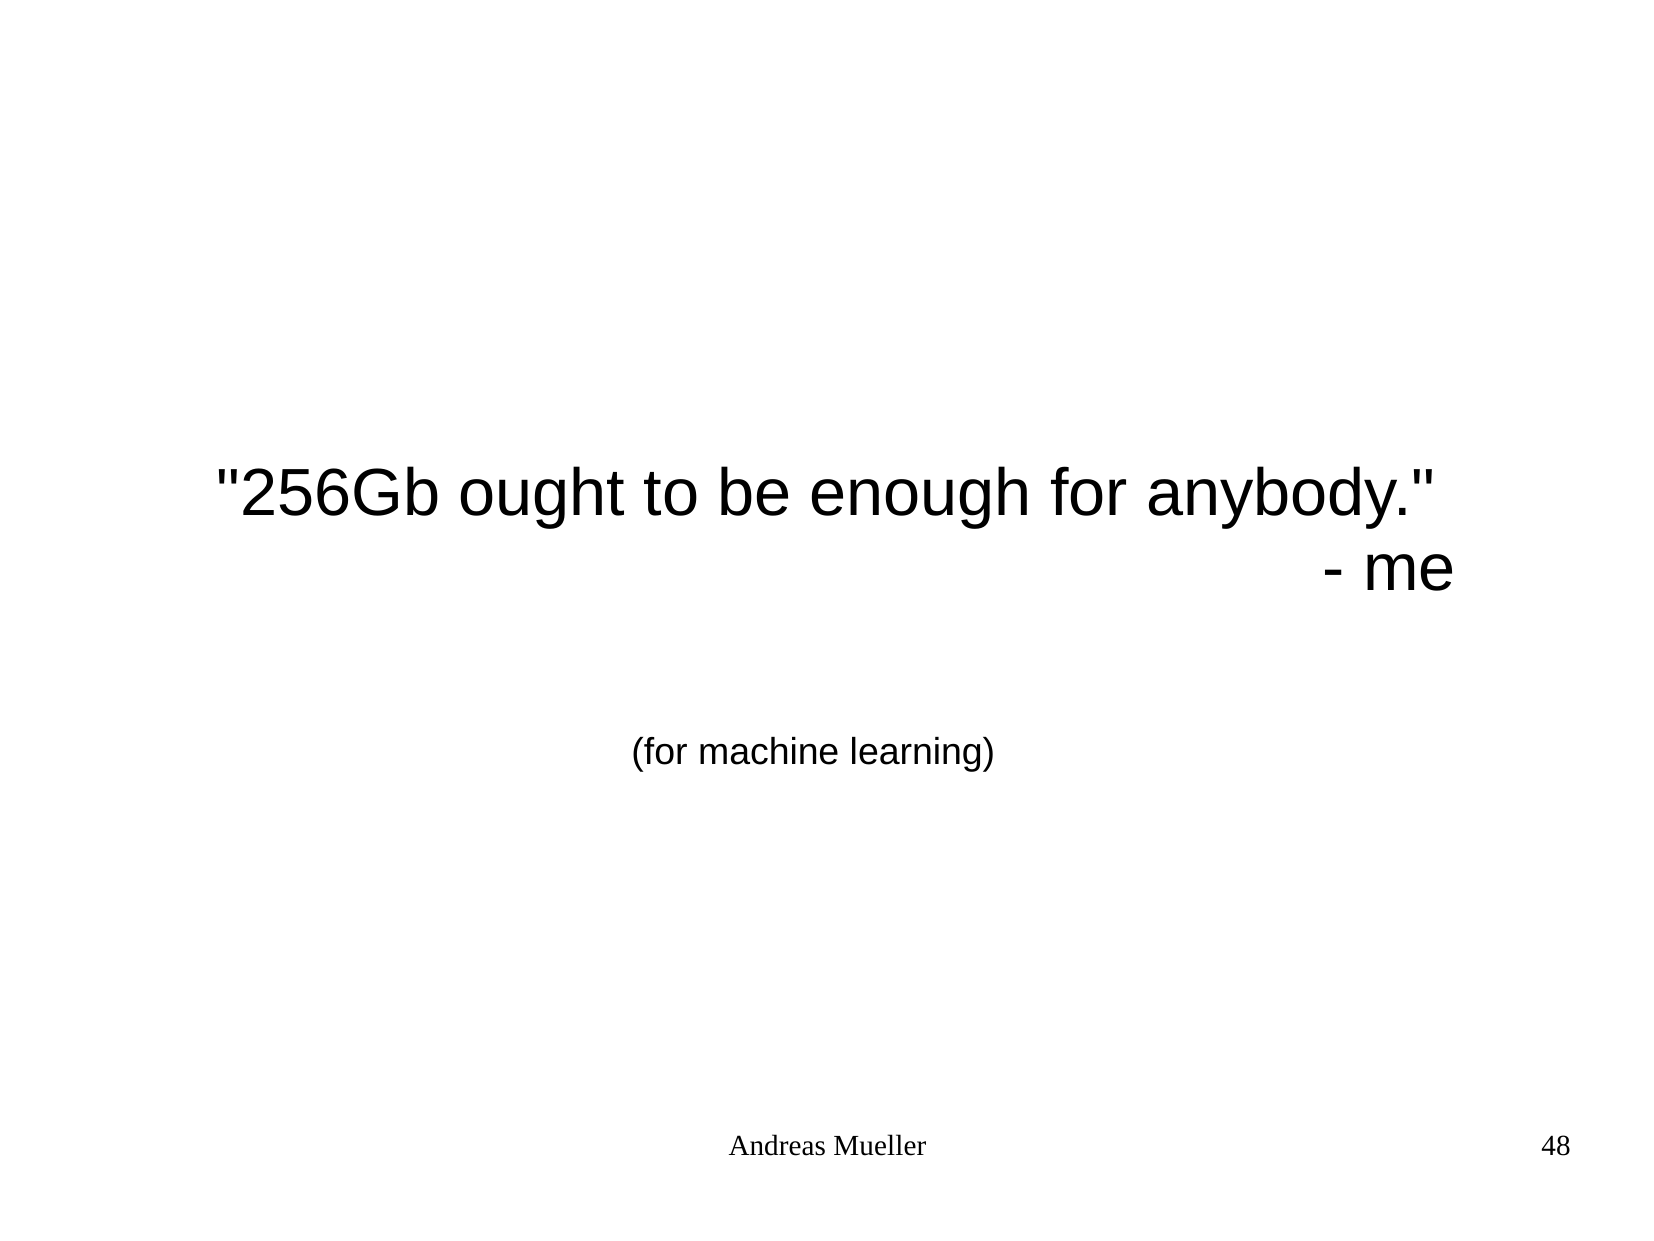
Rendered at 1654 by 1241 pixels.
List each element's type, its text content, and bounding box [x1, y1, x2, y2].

text_box (for machine learning) [616, 723, 1037, 781]
subtitle "256Gb ought to be enough for anybody." - me [82, 49, 1571, 1010]
